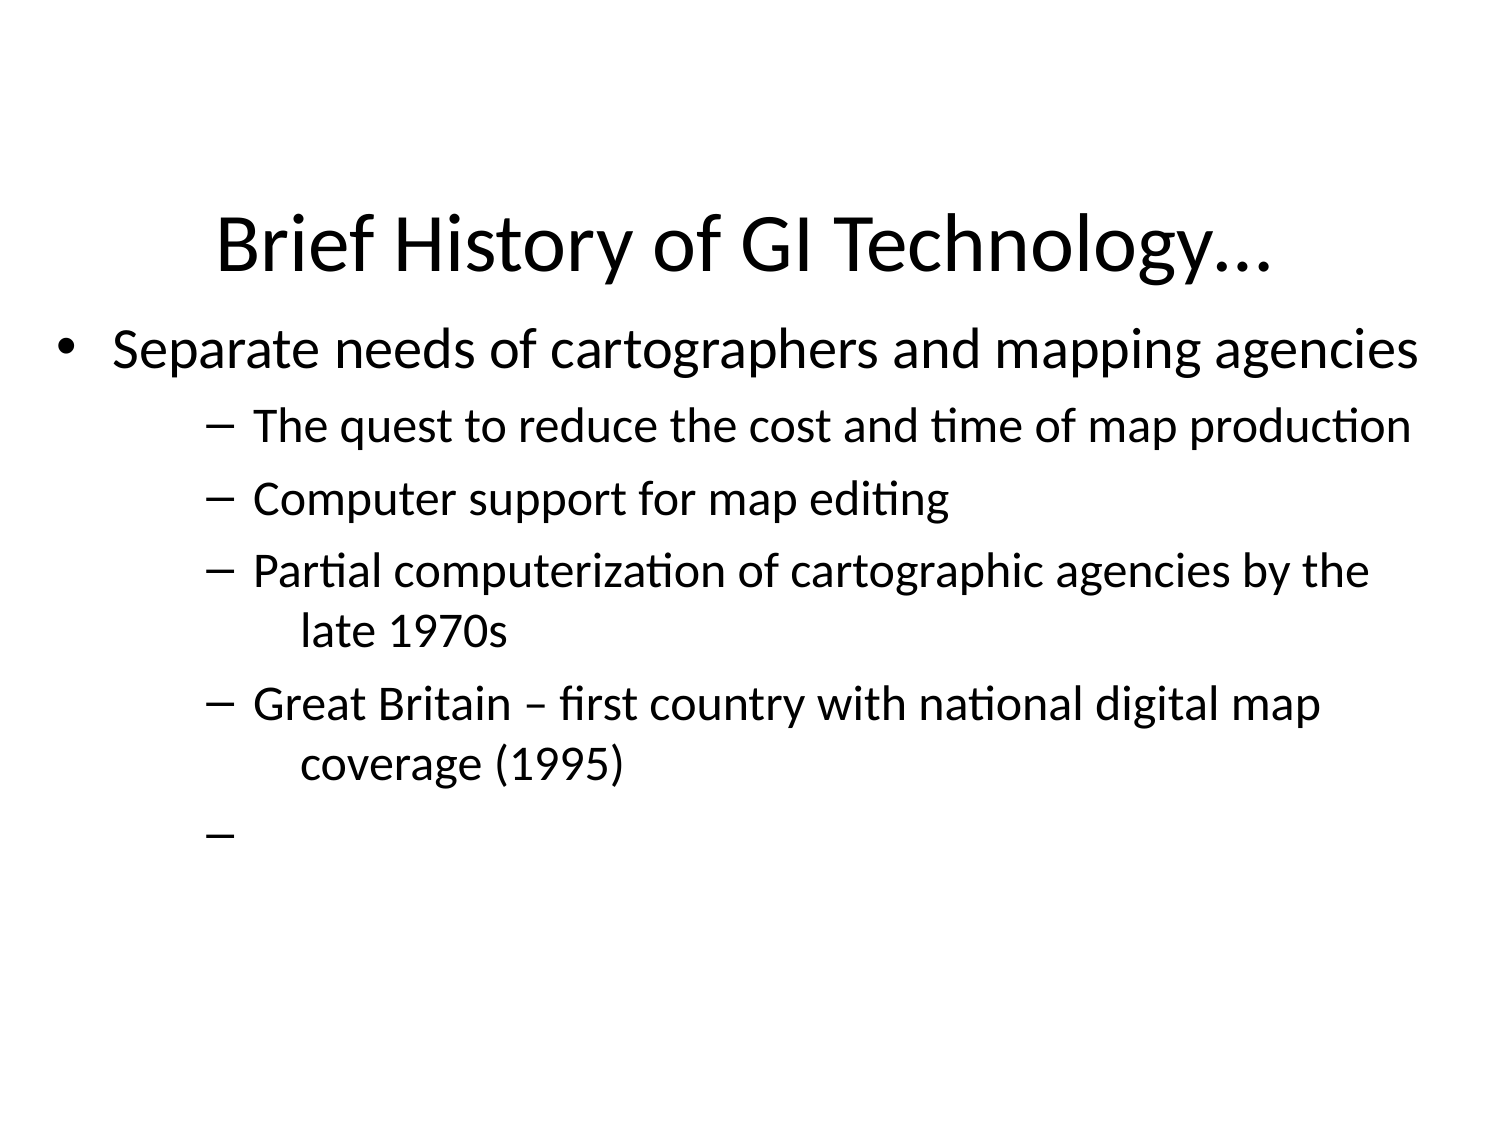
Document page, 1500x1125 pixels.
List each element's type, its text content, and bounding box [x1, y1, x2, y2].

list Separate needs of cartographers and mapping agencies The quest to reduce the cost and time of map production Computer support for map editing Partial computerization of cartographic agencies by the late 1970s Great Britain – first country with national digital map coverage (1995) [41, 302, 1436, 1095]
title Brief History of GI Technology… [17, 173, 1471, 303]
